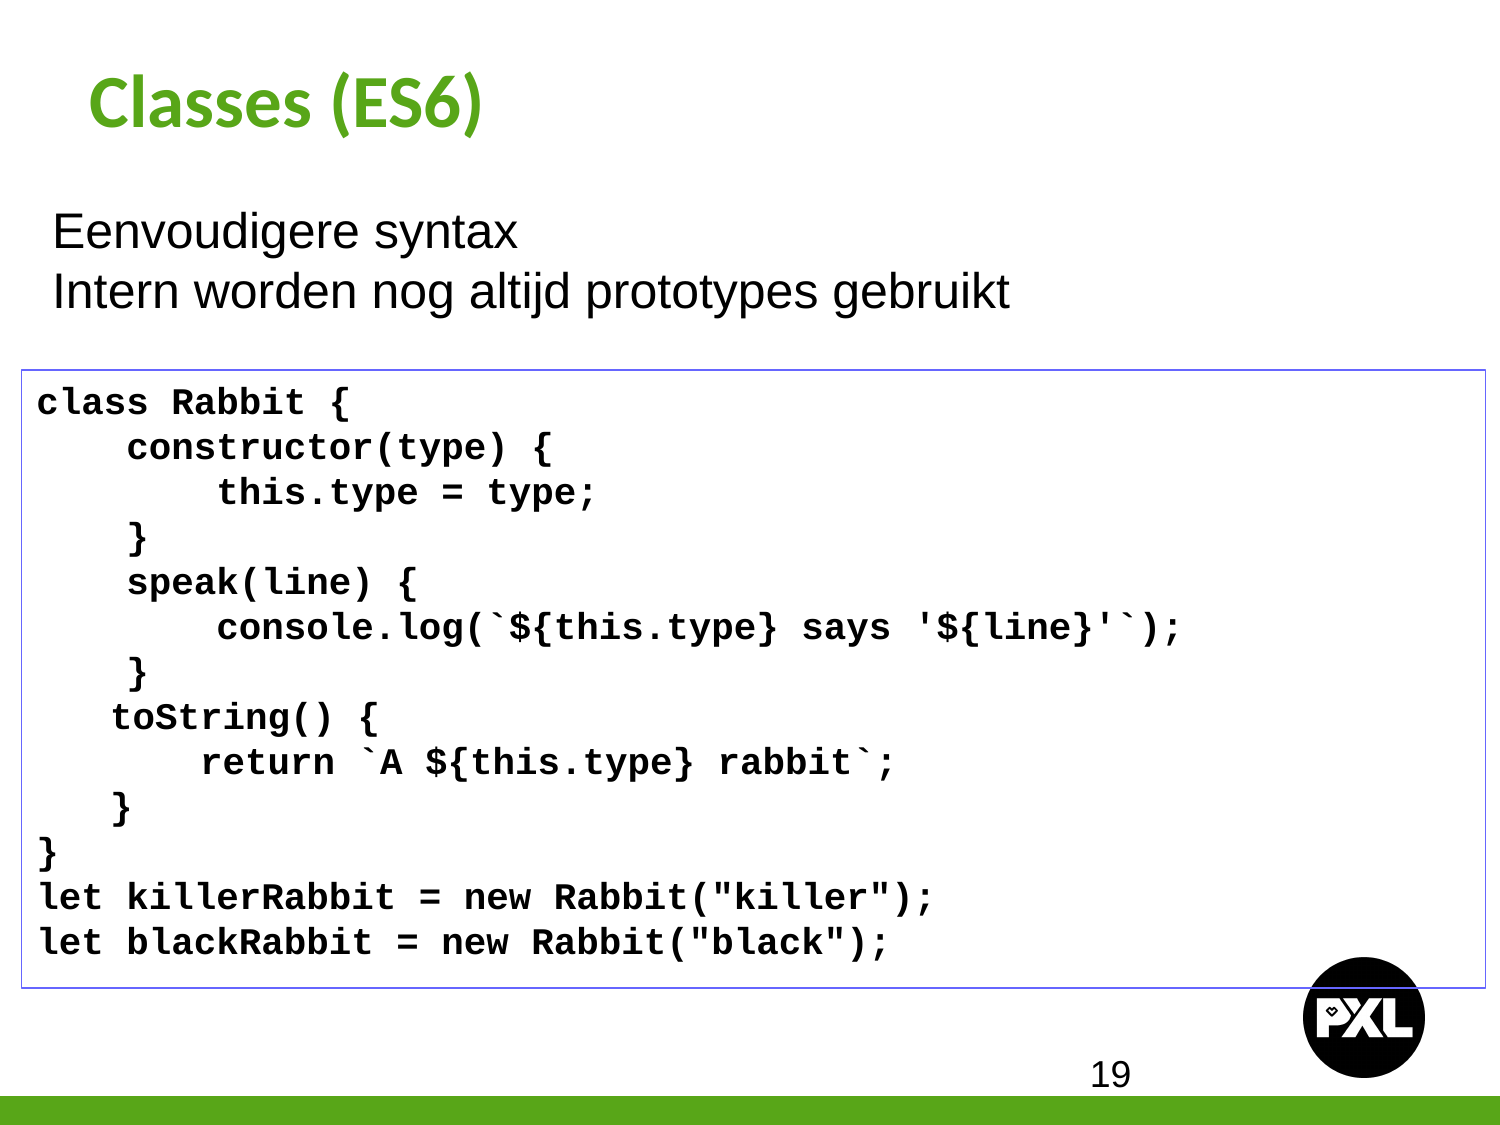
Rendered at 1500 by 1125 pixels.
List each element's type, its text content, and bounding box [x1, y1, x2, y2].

text_box class Rabbit { constructor(type) { this.type = type; } speak(line) { console.log(`${this.type} says '${line}'`); } toString() { return `A ${this.type} rabbit`; } } let killerRabbit = new Rabbit("killer"); let blackRabbit = new Rabbit("black"); [21, 369, 1486, 989]
picture [1303, 989, 1425, 1078]
text_box Eenvoudigere syntax Intern worden nog altijd prototypes gebruikt [37, 183, 1500, 352]
text_box Classes (ES6) [75, 45, 1425, 183]
text_box <number> [1074, 1042, 1304, 1103]
